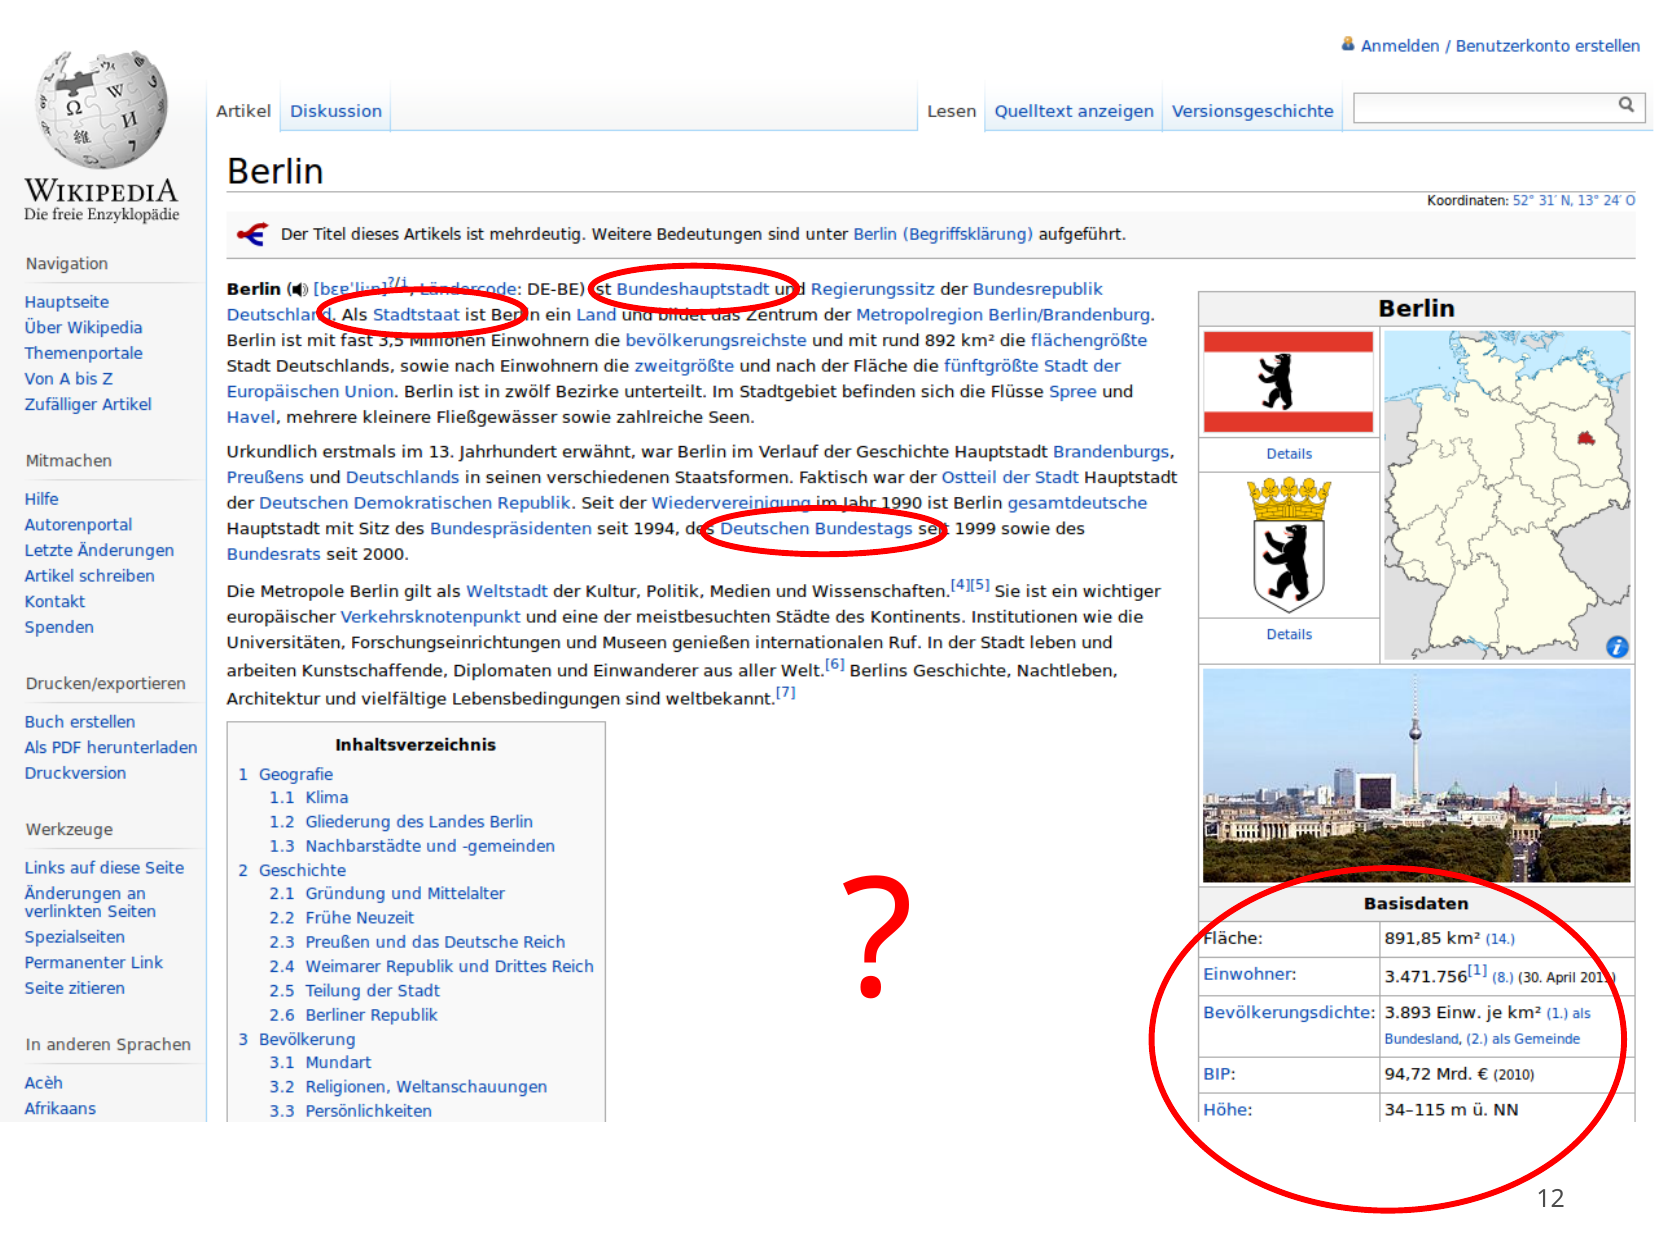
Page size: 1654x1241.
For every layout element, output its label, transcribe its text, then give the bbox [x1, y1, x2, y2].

picture [0, 30, 1654, 1123]
text_box ? [826, 811, 975, 1063]
picture [1155, 872, 1621, 1123]
